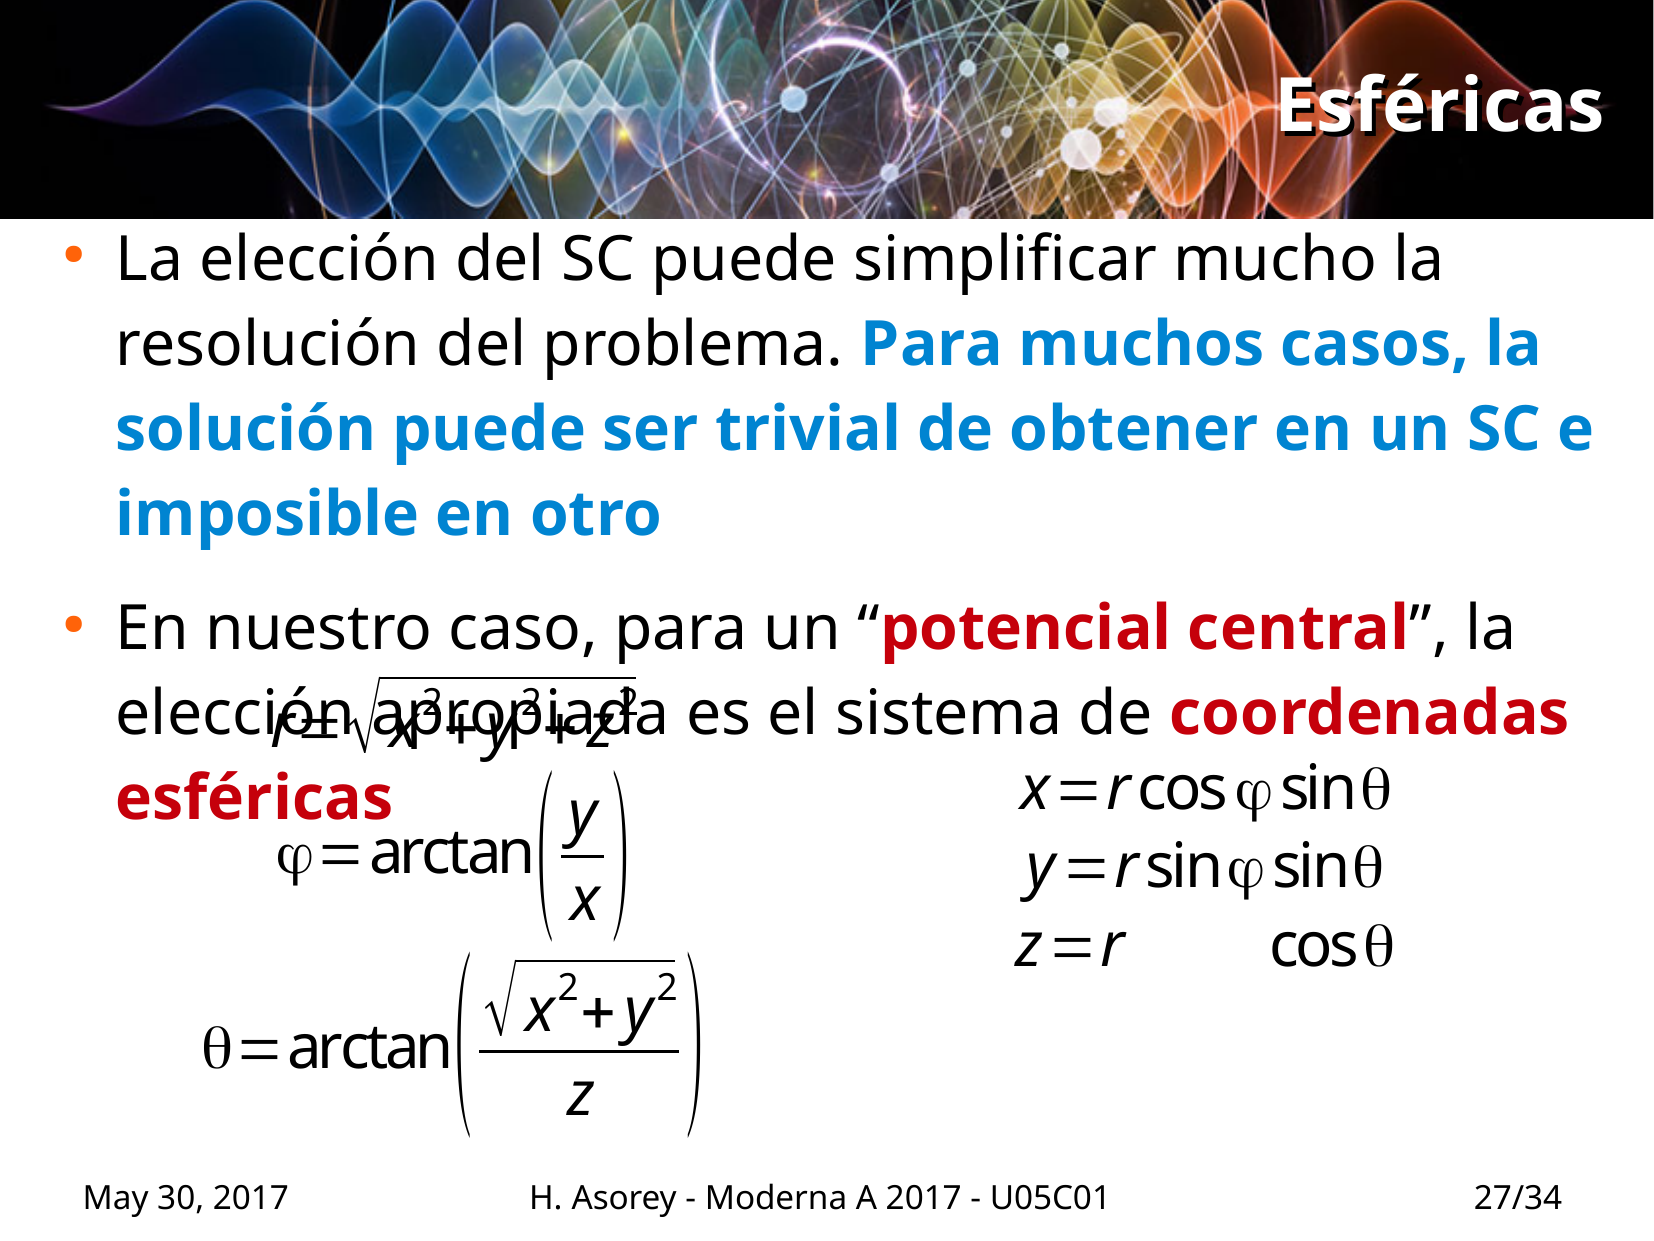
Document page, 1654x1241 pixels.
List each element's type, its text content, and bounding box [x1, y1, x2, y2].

chart [1005, 748, 1403, 984]
title Esféricas [45, 15, 1606, 191]
chart [195, 673, 713, 1141]
picture [0, 0, 1654, 219]
list La elección del SC puede simplificar mucho la resolución del problema. Para muchos casos, la solución puede ser trivial de obtener en un SC e imposible en otro En nuestro caso, para un “potencial central”, la elección apropiada es el sistema de coordenadas esféricas [45, 213, 1606, 1114]
